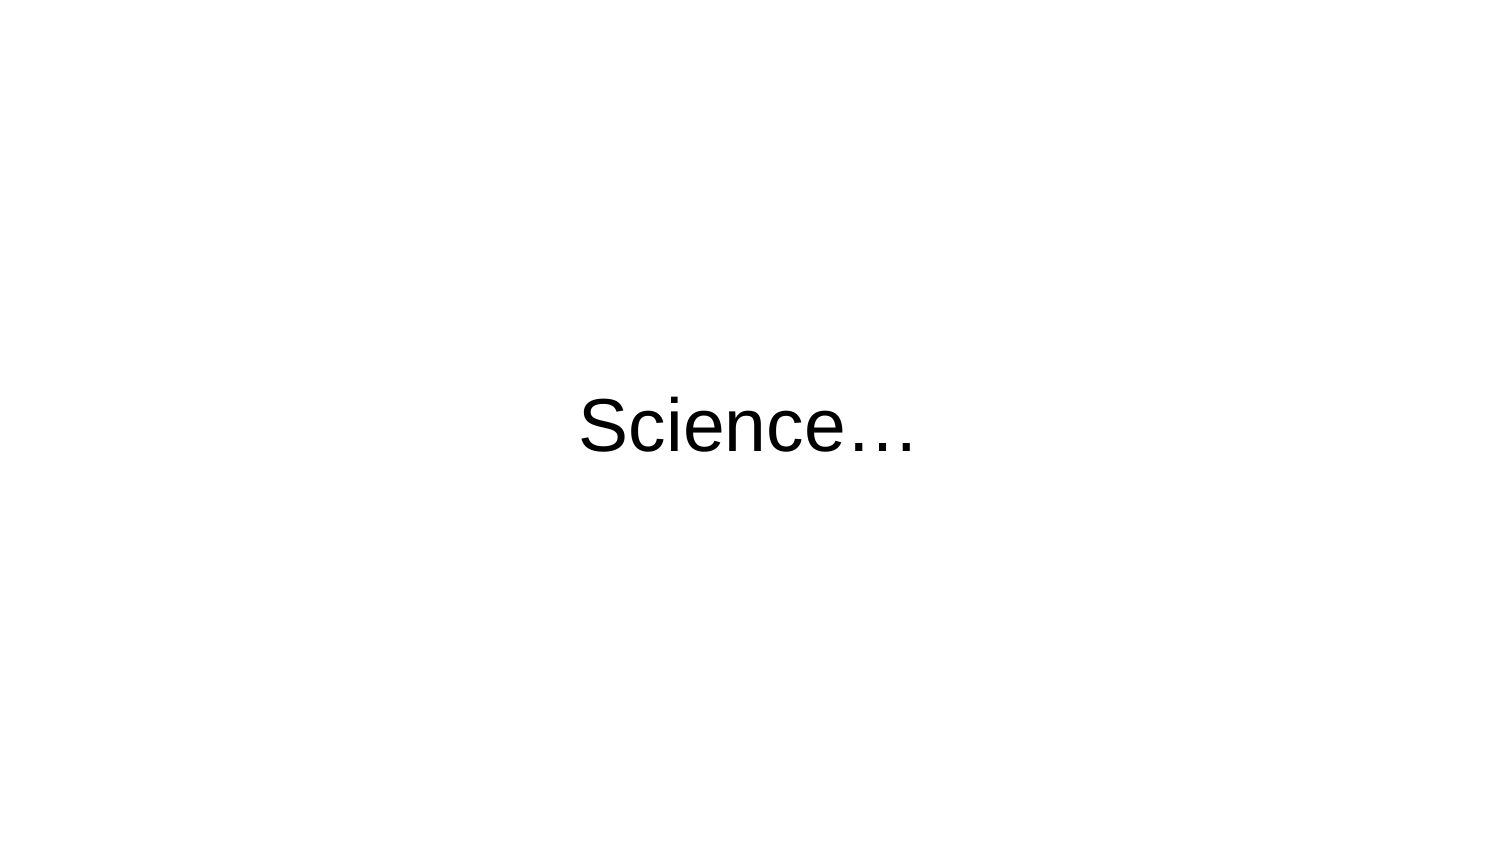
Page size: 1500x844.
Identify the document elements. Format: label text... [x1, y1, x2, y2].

title Science… [51, 352, 1449, 491]
